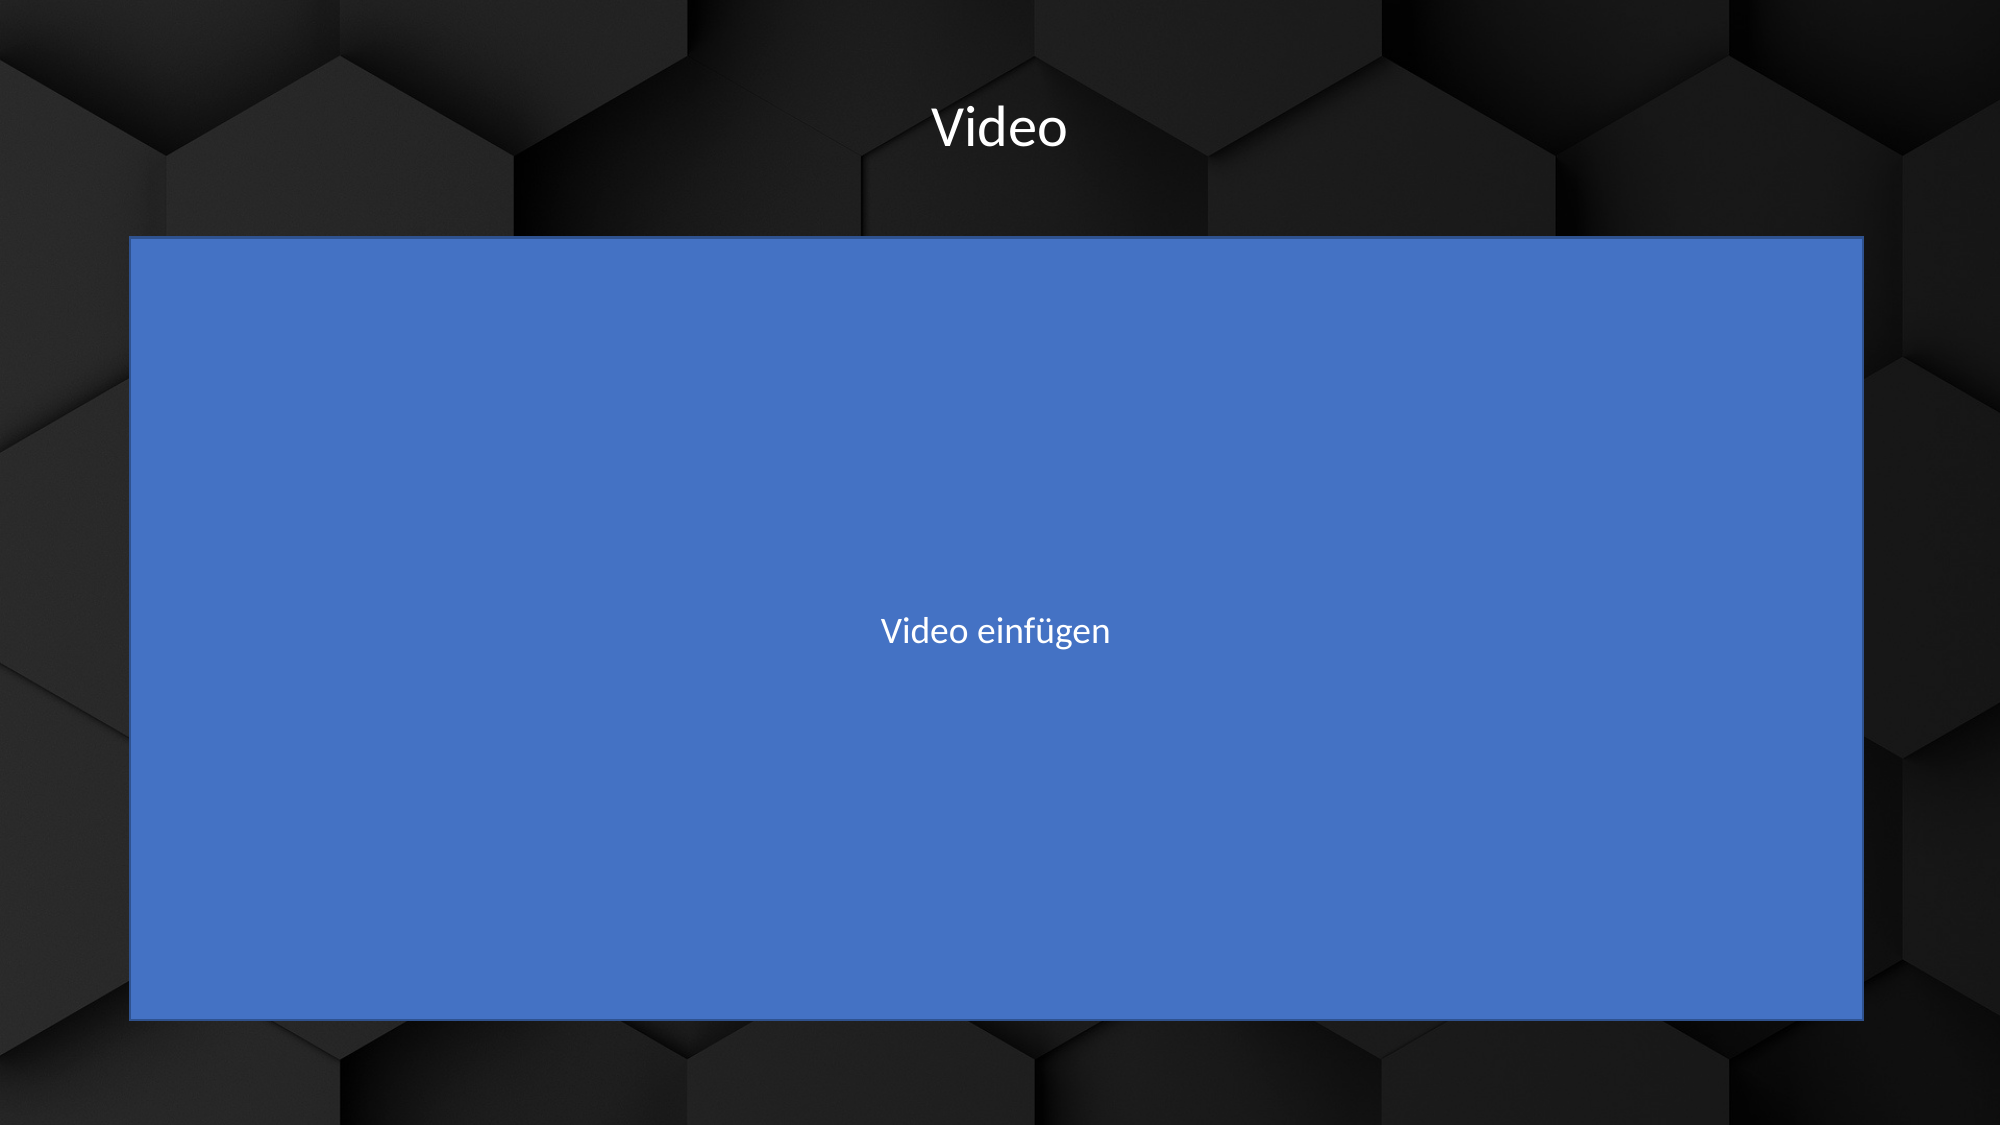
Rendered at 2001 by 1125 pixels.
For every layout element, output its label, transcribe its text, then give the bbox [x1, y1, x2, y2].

list Video [280, 88, 1720, 238]
picture [0, 0, 2000, 1125]
text_box Video einfügen [130, 238, 1863, 1020]
